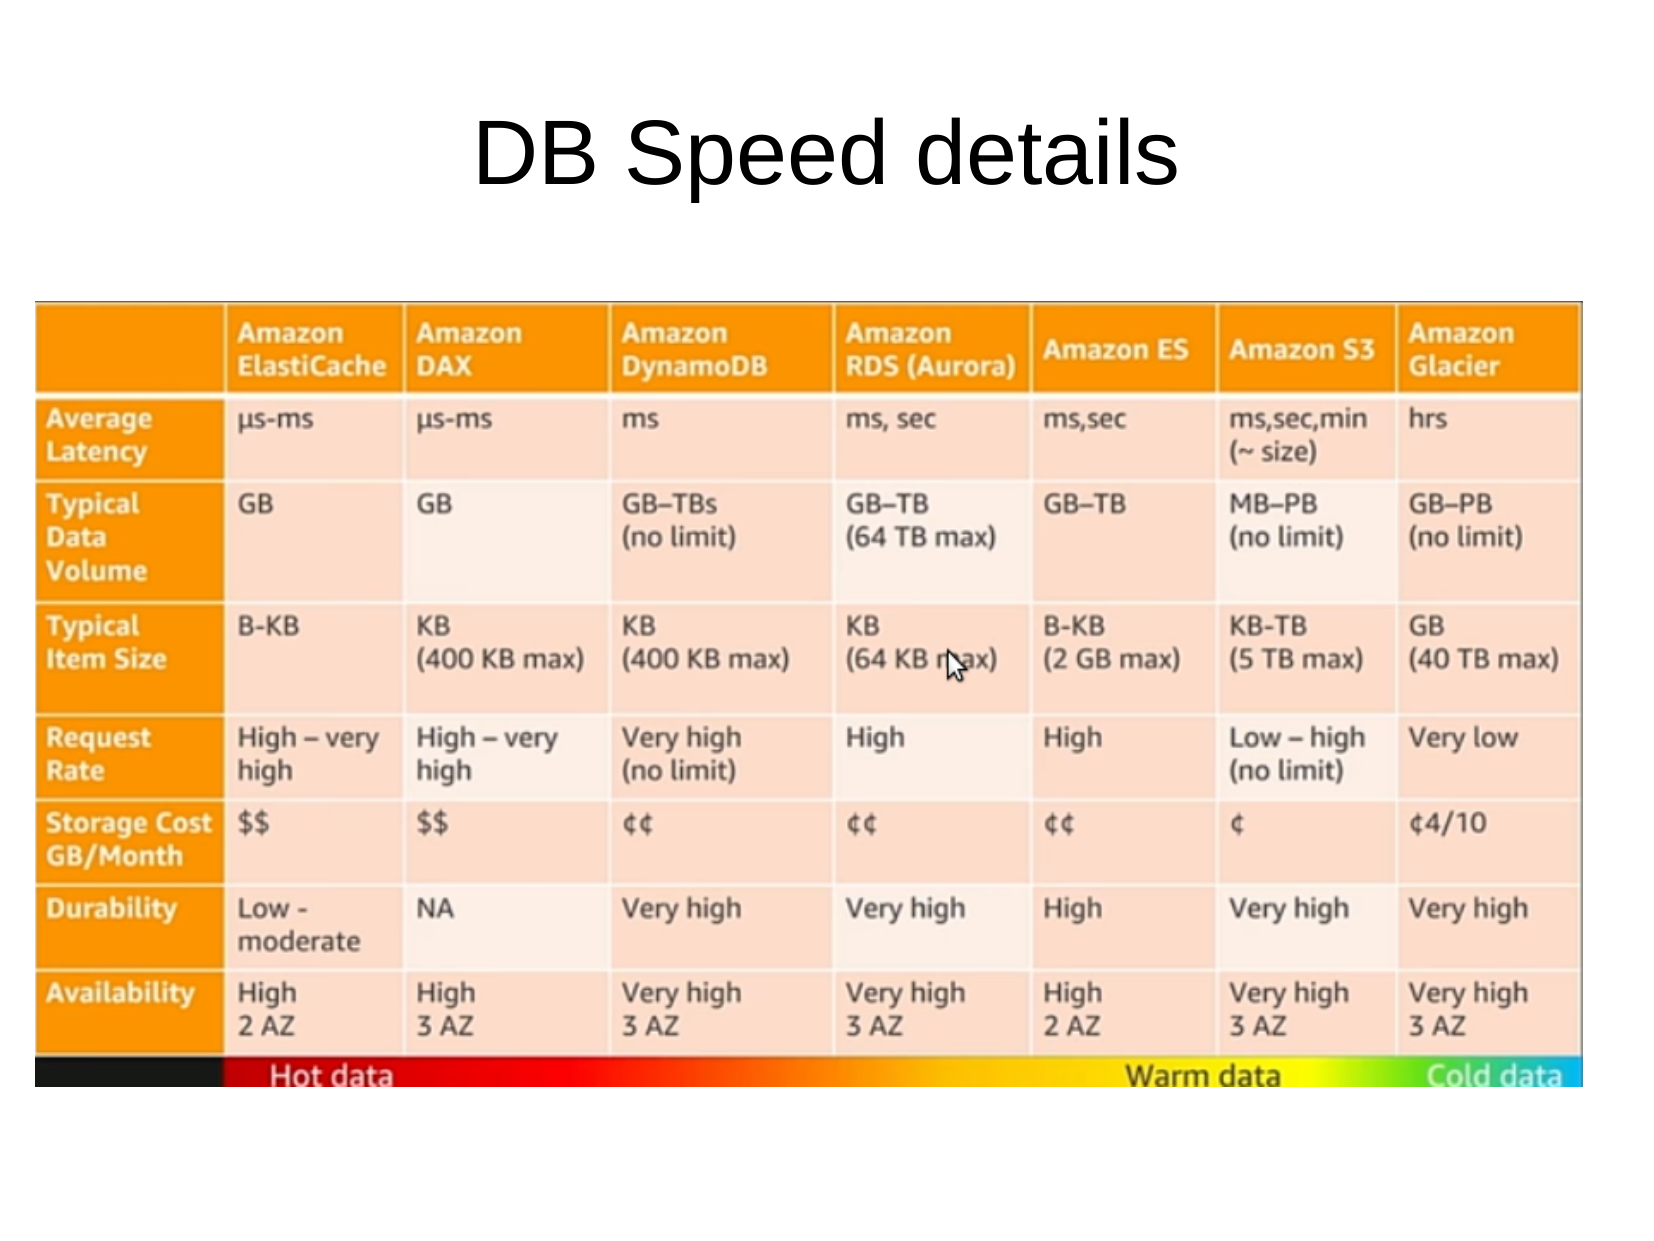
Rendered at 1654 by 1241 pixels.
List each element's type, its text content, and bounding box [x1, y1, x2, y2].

title DB Speed details [82, 49, 1571, 257]
picture [35, 301, 1583, 1087]
